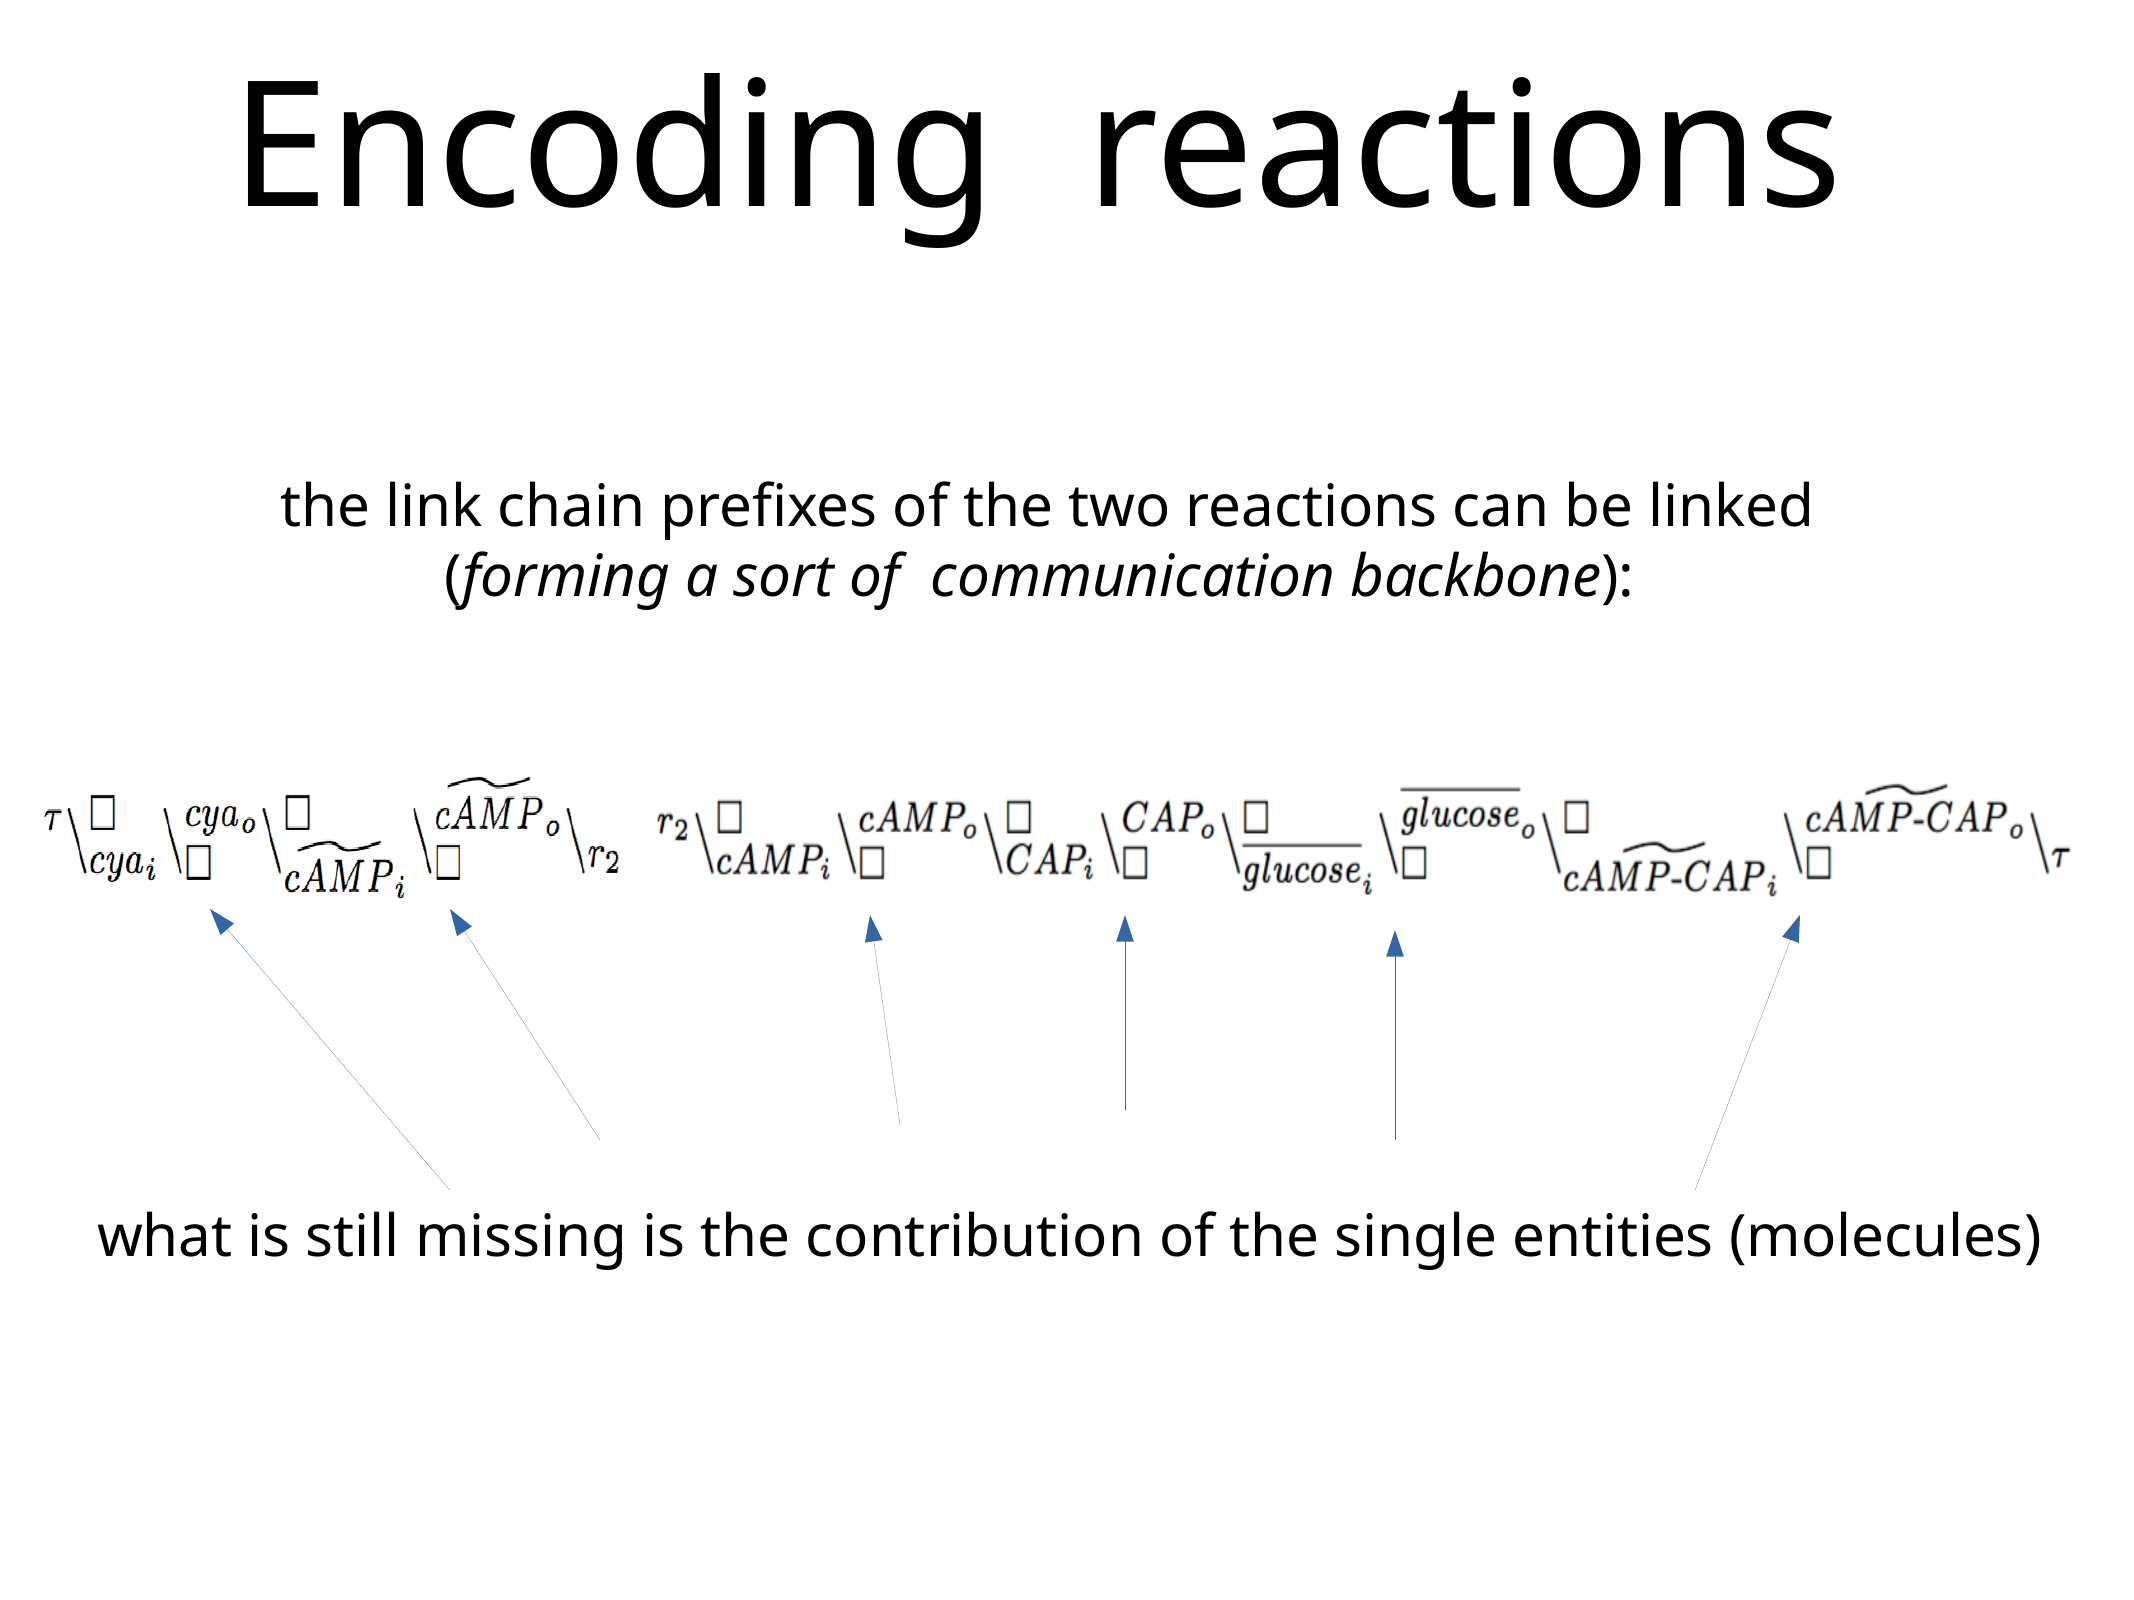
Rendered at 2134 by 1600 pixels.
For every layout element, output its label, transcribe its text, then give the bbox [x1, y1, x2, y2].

picture [12, 761, 2111, 916]
text_box what is still missing is the contribution of the single entities (molecules) [89, 1190, 2065, 1276]
text_box the link chain prefixes of the two reactions can be linked (forming a sort of communication backbone): [273, 460, 1822, 686]
title Encoding reactions [84, 23, 1991, 424]
